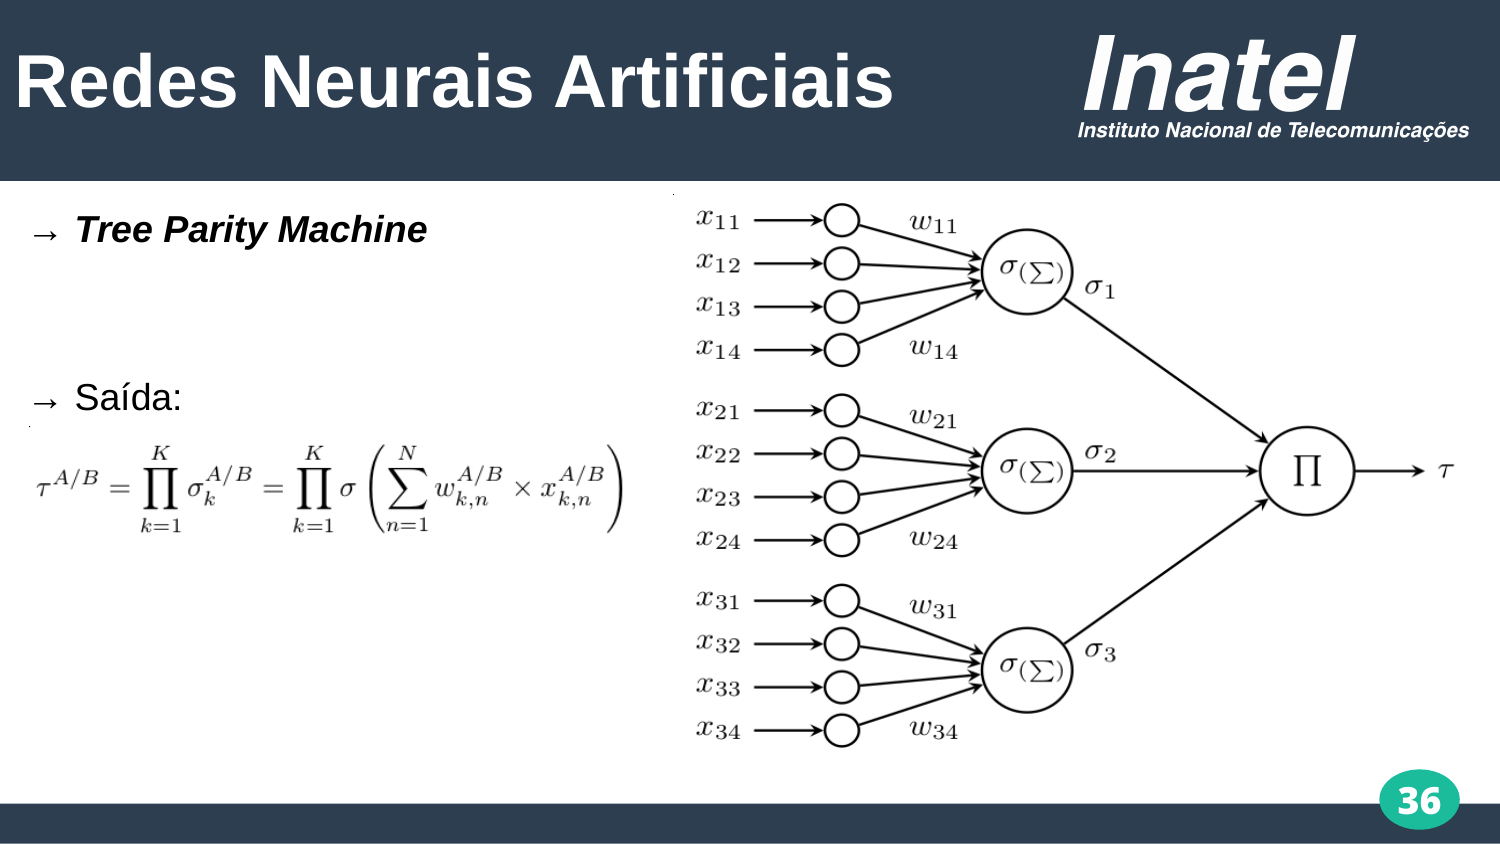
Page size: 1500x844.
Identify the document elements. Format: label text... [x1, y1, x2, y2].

text_box → Tree Parity Machine → Saída: [11, 200, 544, 780]
text_box Redes Neurais Artificiais [0, 27, 1063, 136]
picture [29, 426, 635, 544]
picture [1078, 35, 1469, 142]
picture [673, 194, 1459, 756]
